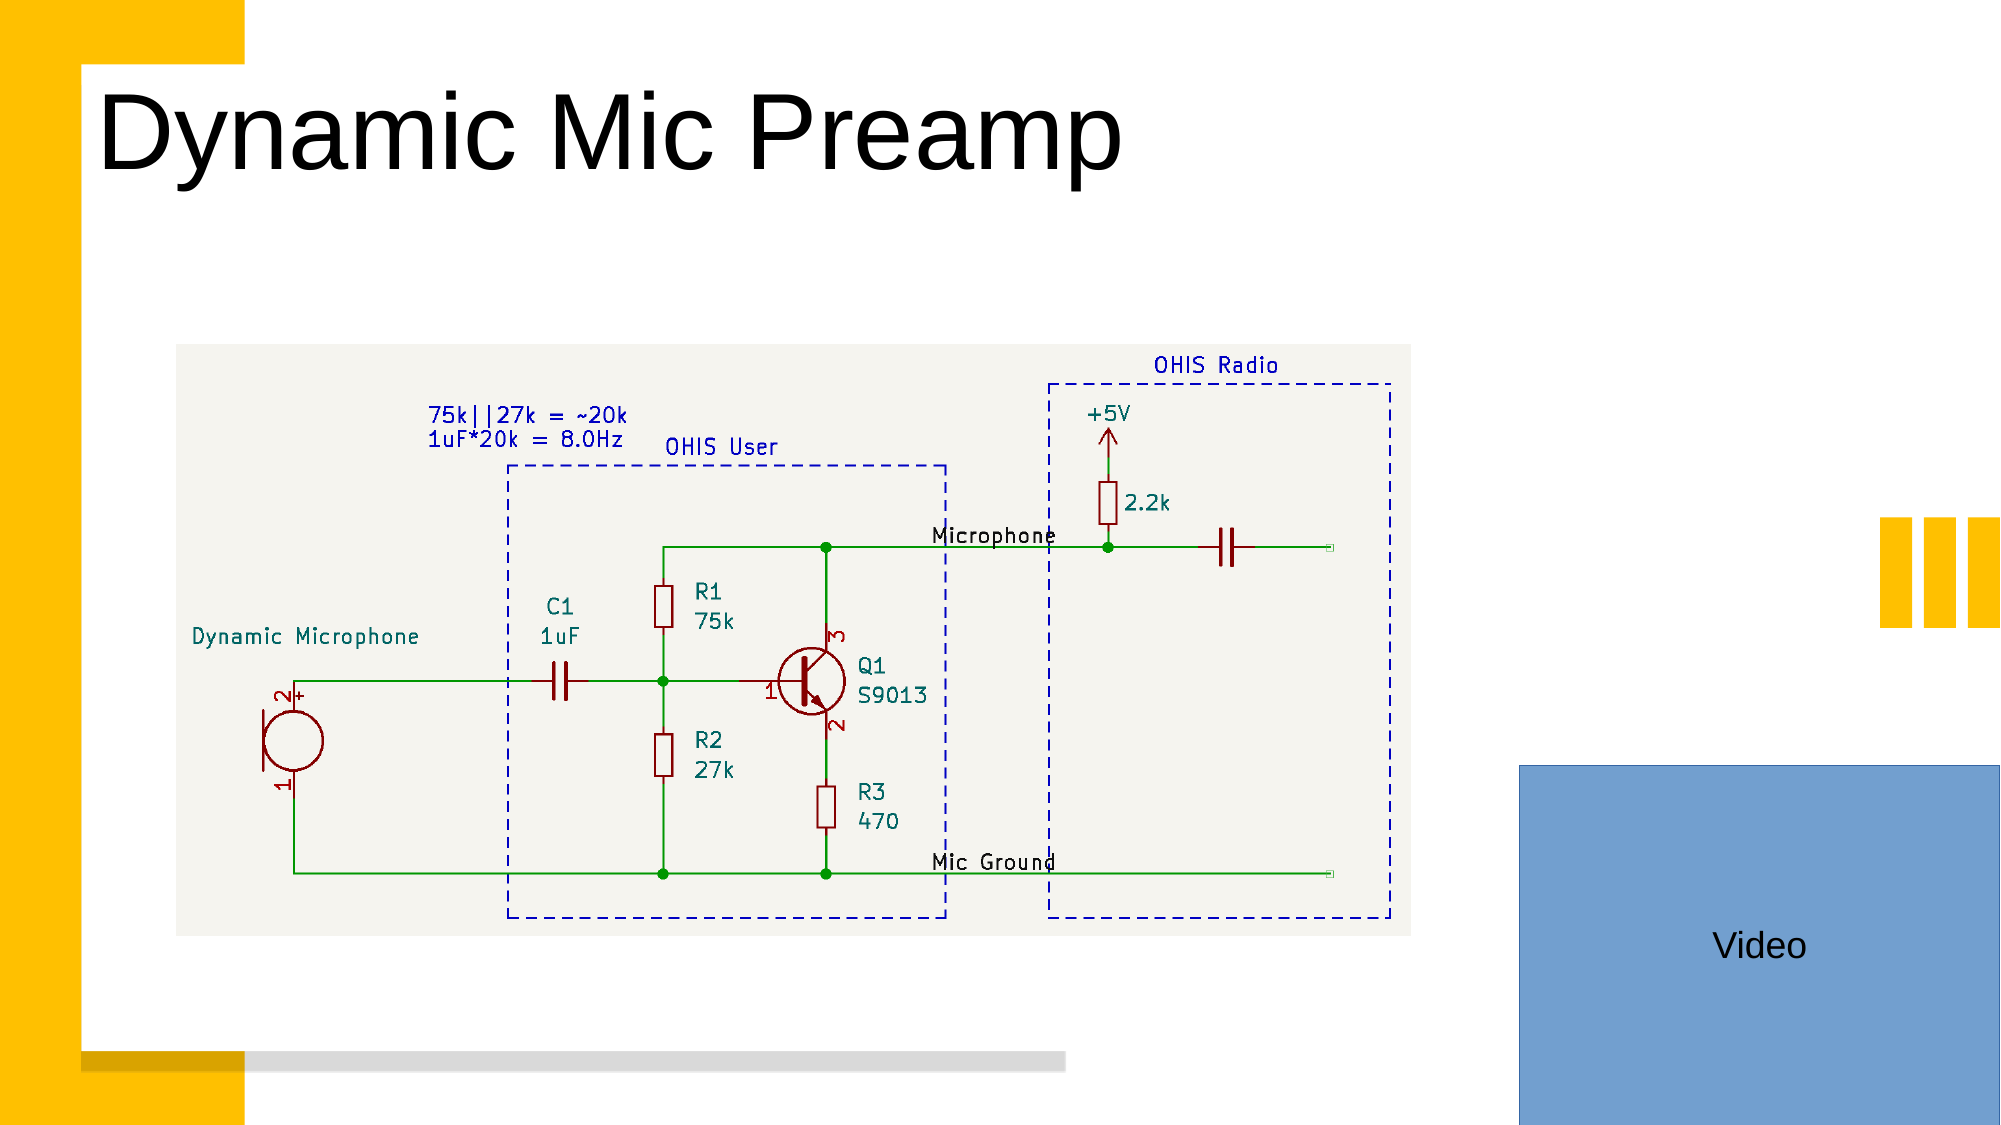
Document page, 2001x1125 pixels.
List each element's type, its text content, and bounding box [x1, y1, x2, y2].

text_box Dynamic Mic Preamp [81, 64, 1921, 201]
text_box Video [1519, 765, 2000, 1125]
picture [176, 344, 1411, 936]
text_box [0, 0, 2000, 1125]
